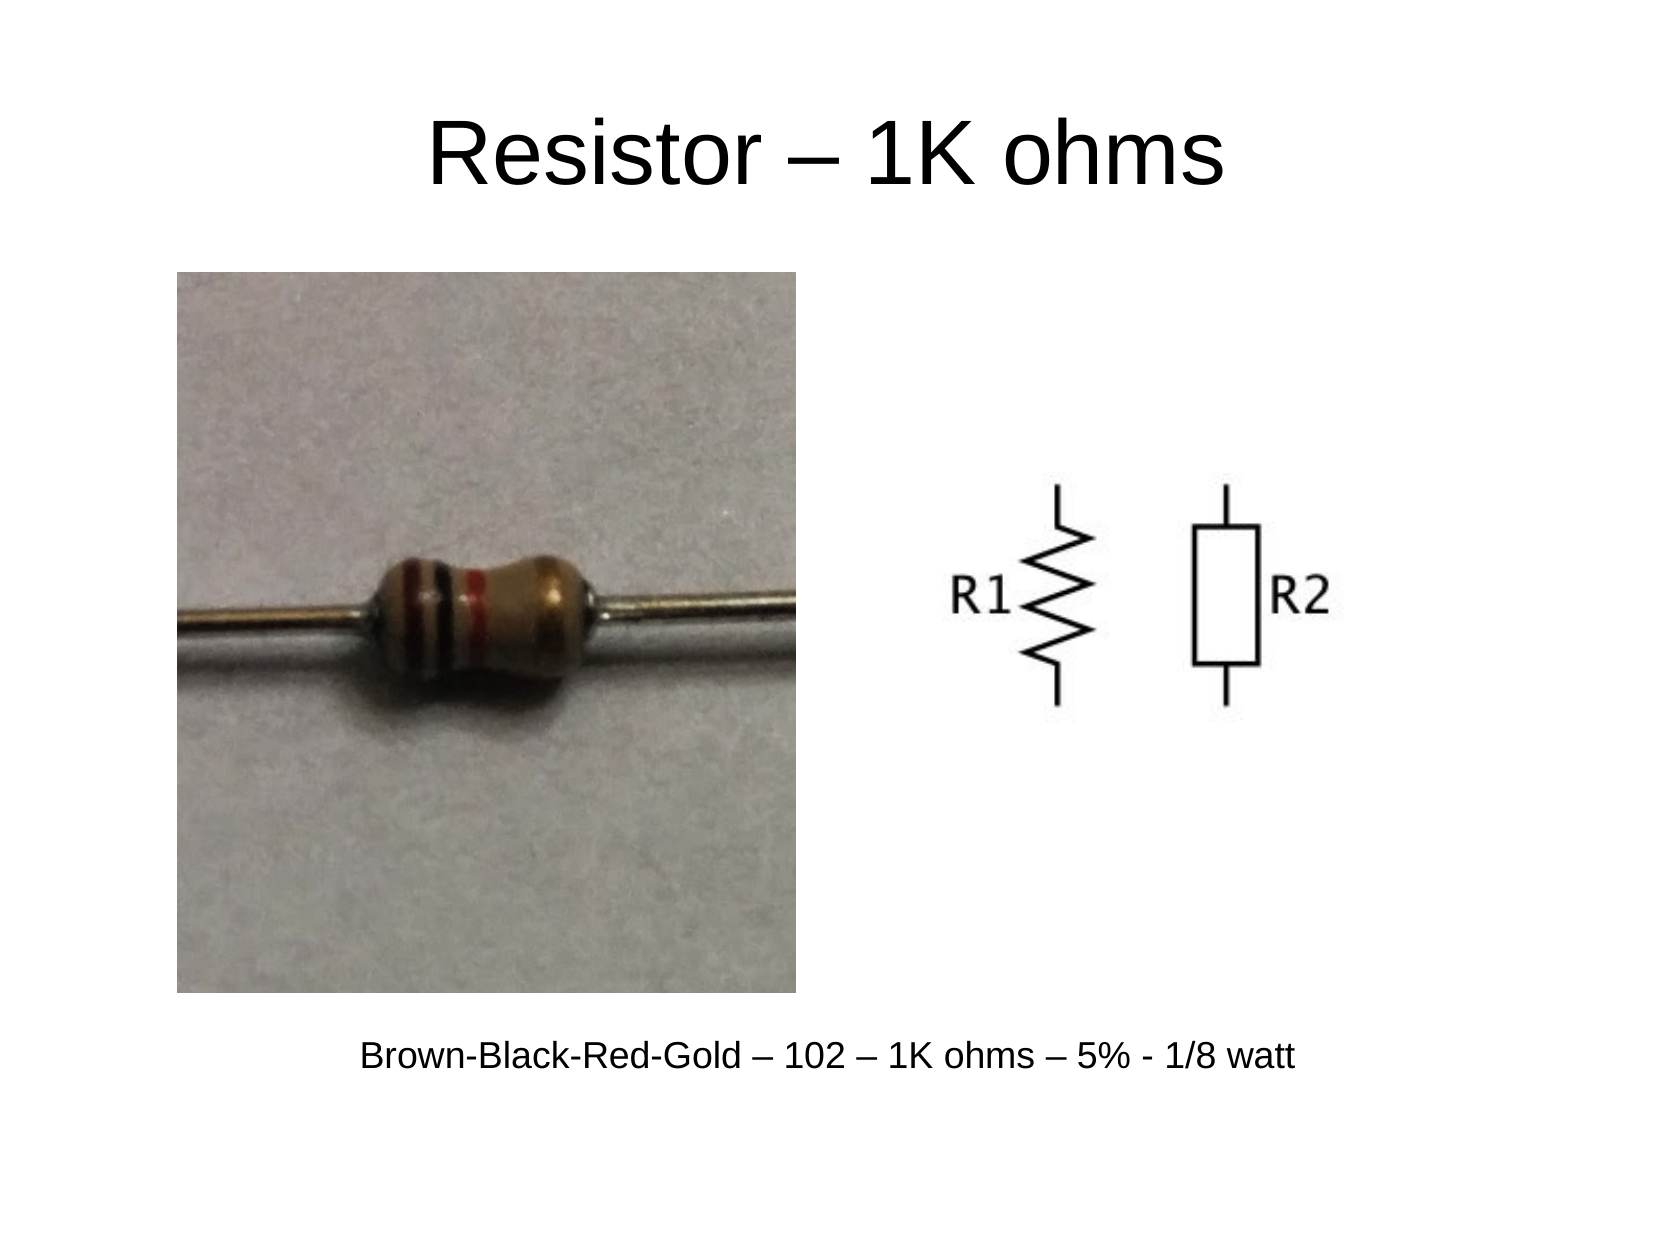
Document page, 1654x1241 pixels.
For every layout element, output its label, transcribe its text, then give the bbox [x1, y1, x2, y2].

picture [909, 472, 1358, 737]
picture [177, 272, 796, 993]
title Resistor – 1K ohms [82, 49, 1571, 257]
text_box Brown-Black-Red-Gold – 102 – 1K ohms – 5% - 1/8 watt [344, 1027, 1312, 1085]
